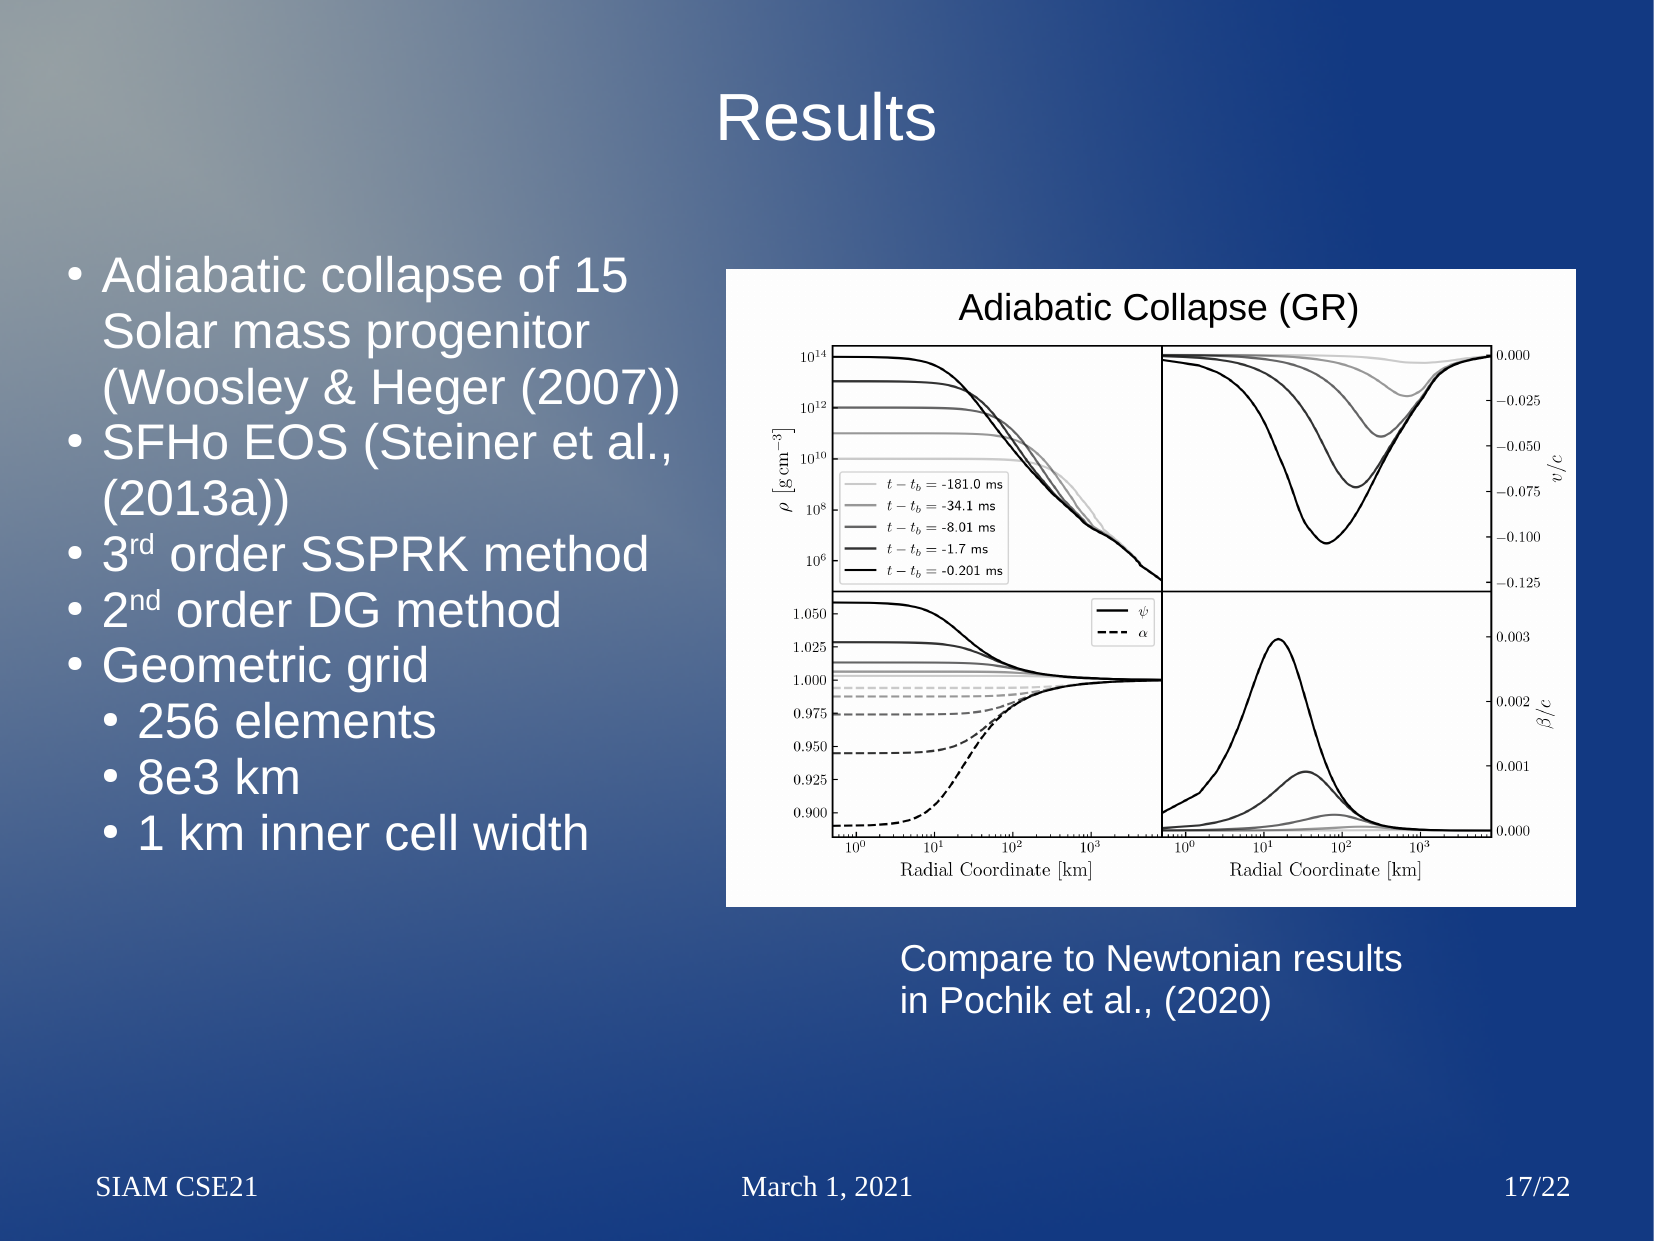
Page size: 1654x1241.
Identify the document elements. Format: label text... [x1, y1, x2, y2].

text_box Adiabatic Collapse (GR) [943, 279, 1379, 336]
title Results [82, 13, 1571, 222]
text_box Adiabatic collapse of 15 Solar mass progenitor (Woosley & Heger (2007)) SFHo EOS (Steiner et al., (2013a)) 3rd order SSPRK method 2nd order DG method Geometric grid 256 elements 8e3 km 1 km inner cell width [51, 240, 757, 873]
text_box Compare to Newtonian results in Pochik et al., (2020) [885, 930, 1426, 1029]
picture [0, 0, 1654, 1241]
